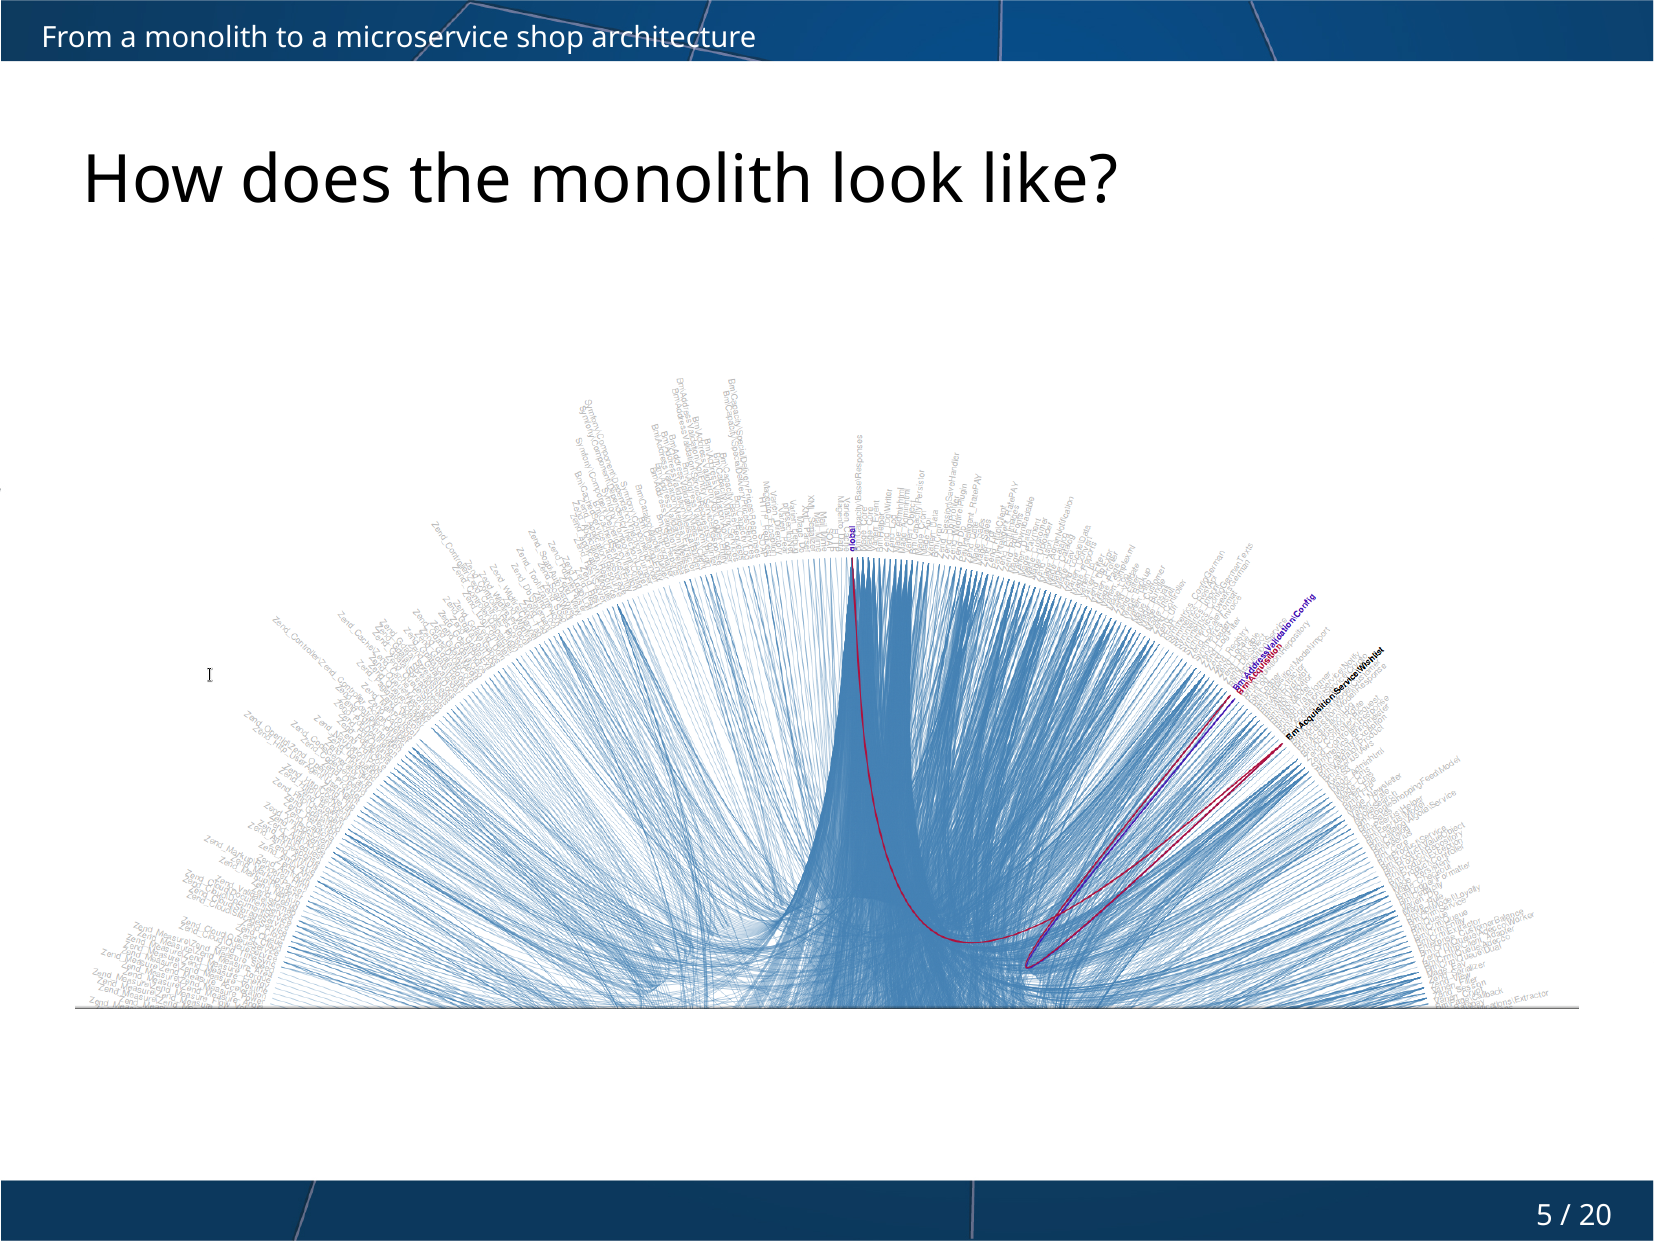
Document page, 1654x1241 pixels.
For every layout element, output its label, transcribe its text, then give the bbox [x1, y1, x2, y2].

picture [0, 0, 1654, 1241]
title How does the monolith look like? [23, 80, 1512, 273]
